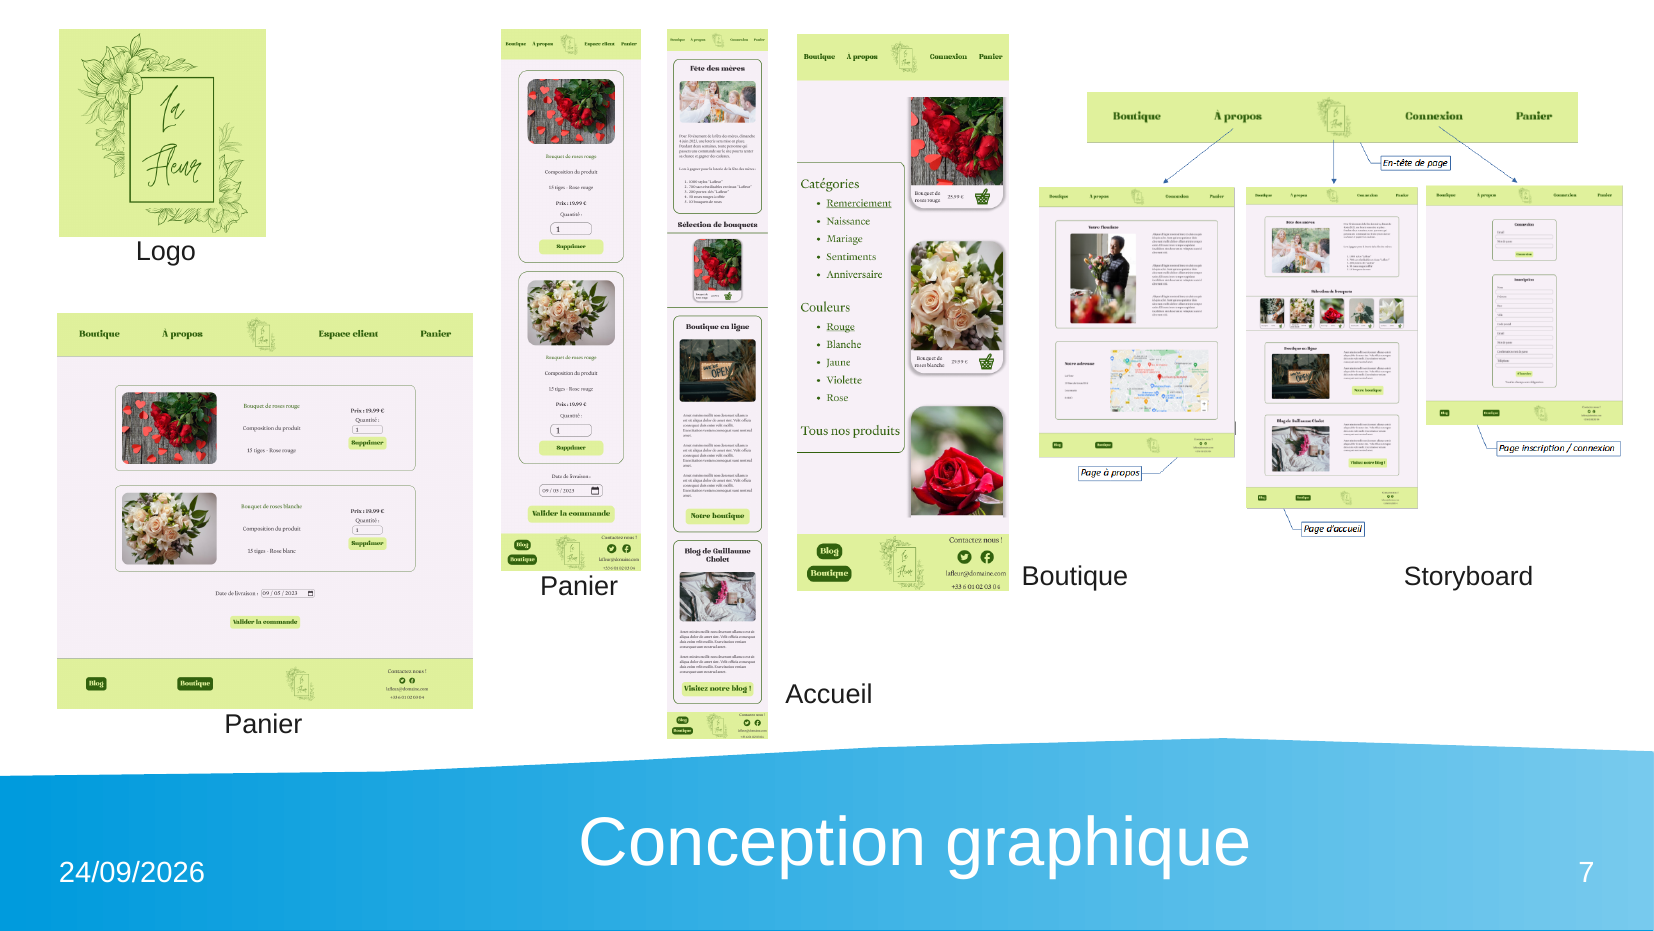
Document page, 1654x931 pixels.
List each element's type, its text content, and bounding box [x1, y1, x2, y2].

list Boutique [944, 561, 1152, 621]
title Conception graphique [177, 752, 1654, 931]
picture [797, 34, 1009, 591]
list Accueil [708, 679, 886, 739]
list Logo [59, 236, 207, 296]
list Storyboard [1328, 561, 1536, 621]
picture [57, 313, 473, 709]
list Panier [463, 570, 641, 630]
picture [59, 29, 266, 237]
picture [501, 29, 641, 570]
list Panier [147, 708, 325, 768]
picture [1038, 88, 1625, 539]
picture [667, 29, 768, 739]
